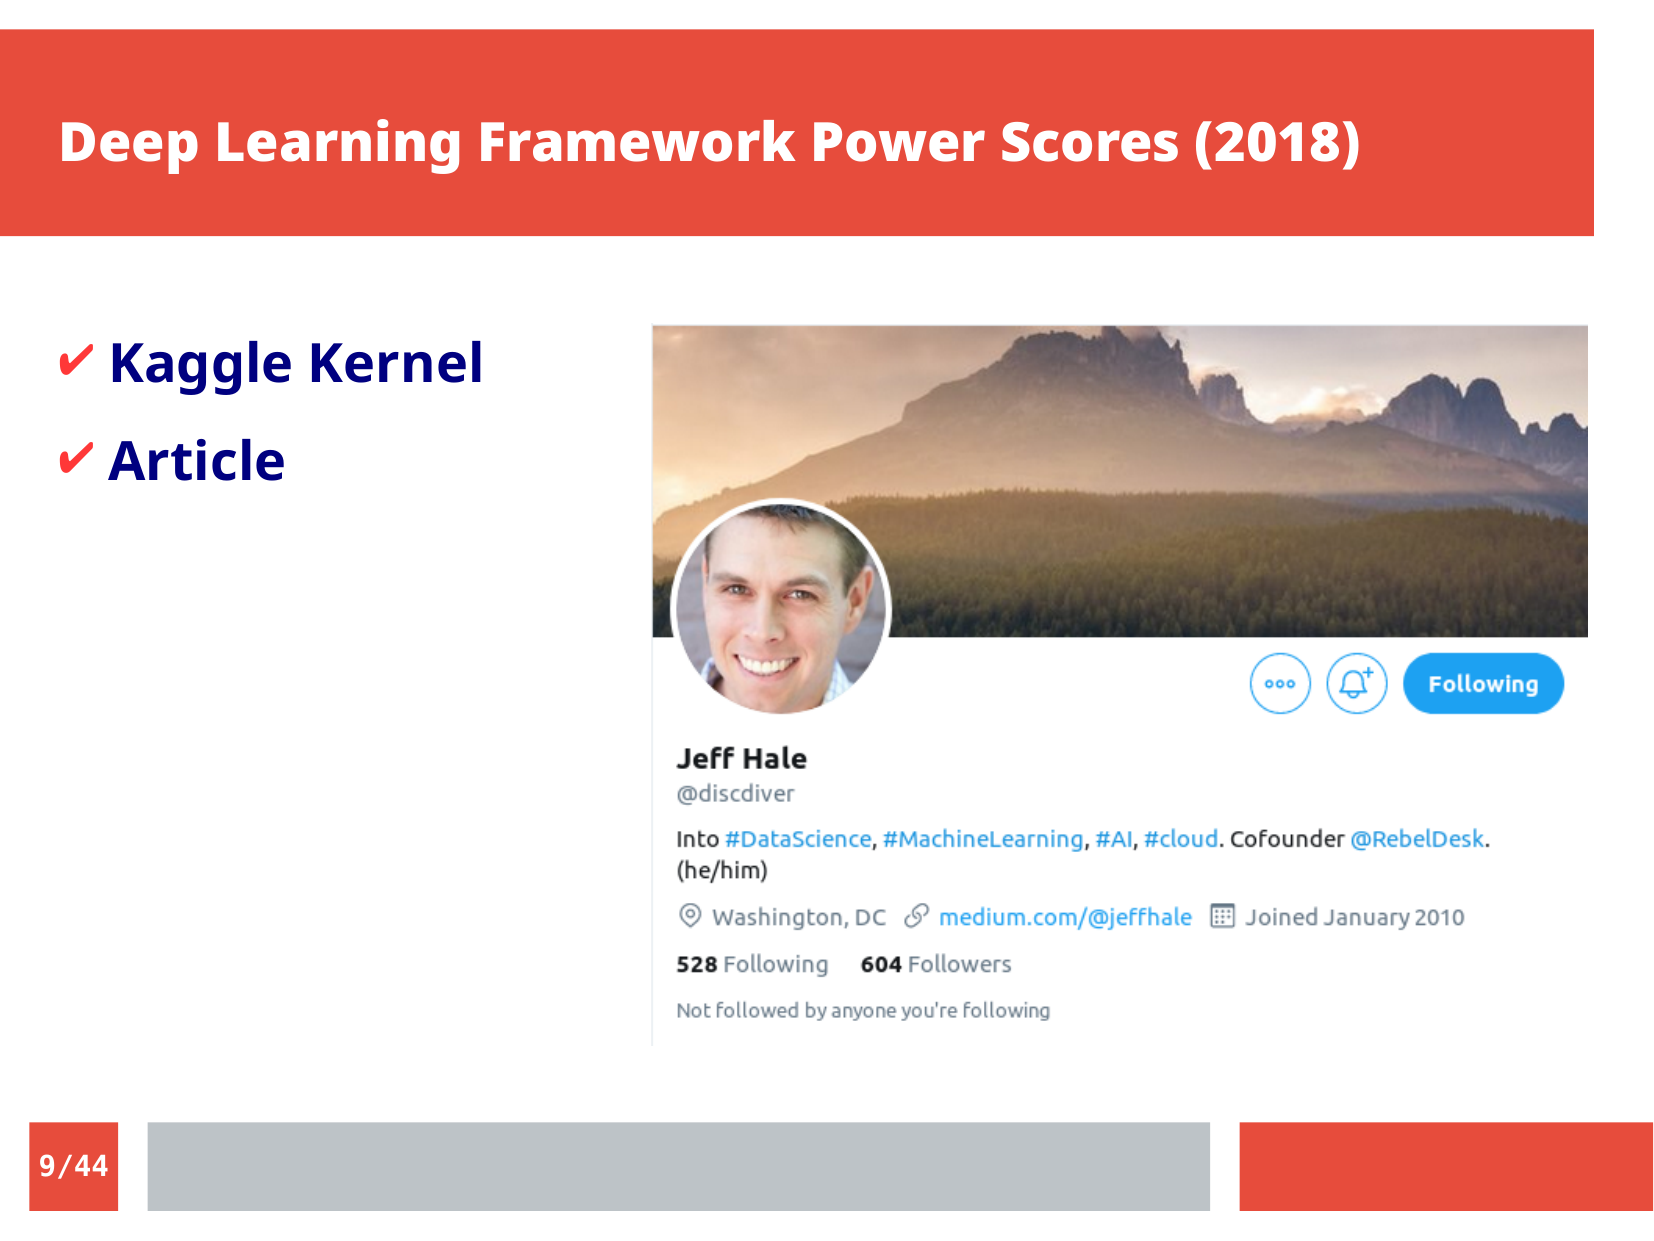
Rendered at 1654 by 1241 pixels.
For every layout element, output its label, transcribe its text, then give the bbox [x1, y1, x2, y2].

title Deep Learning Framework Power Scores (2018) [58, 90, 1594, 178]
picture [650, 323, 1588, 1046]
list Kaggle Kernel Article [58, 324, 1565, 1093]
